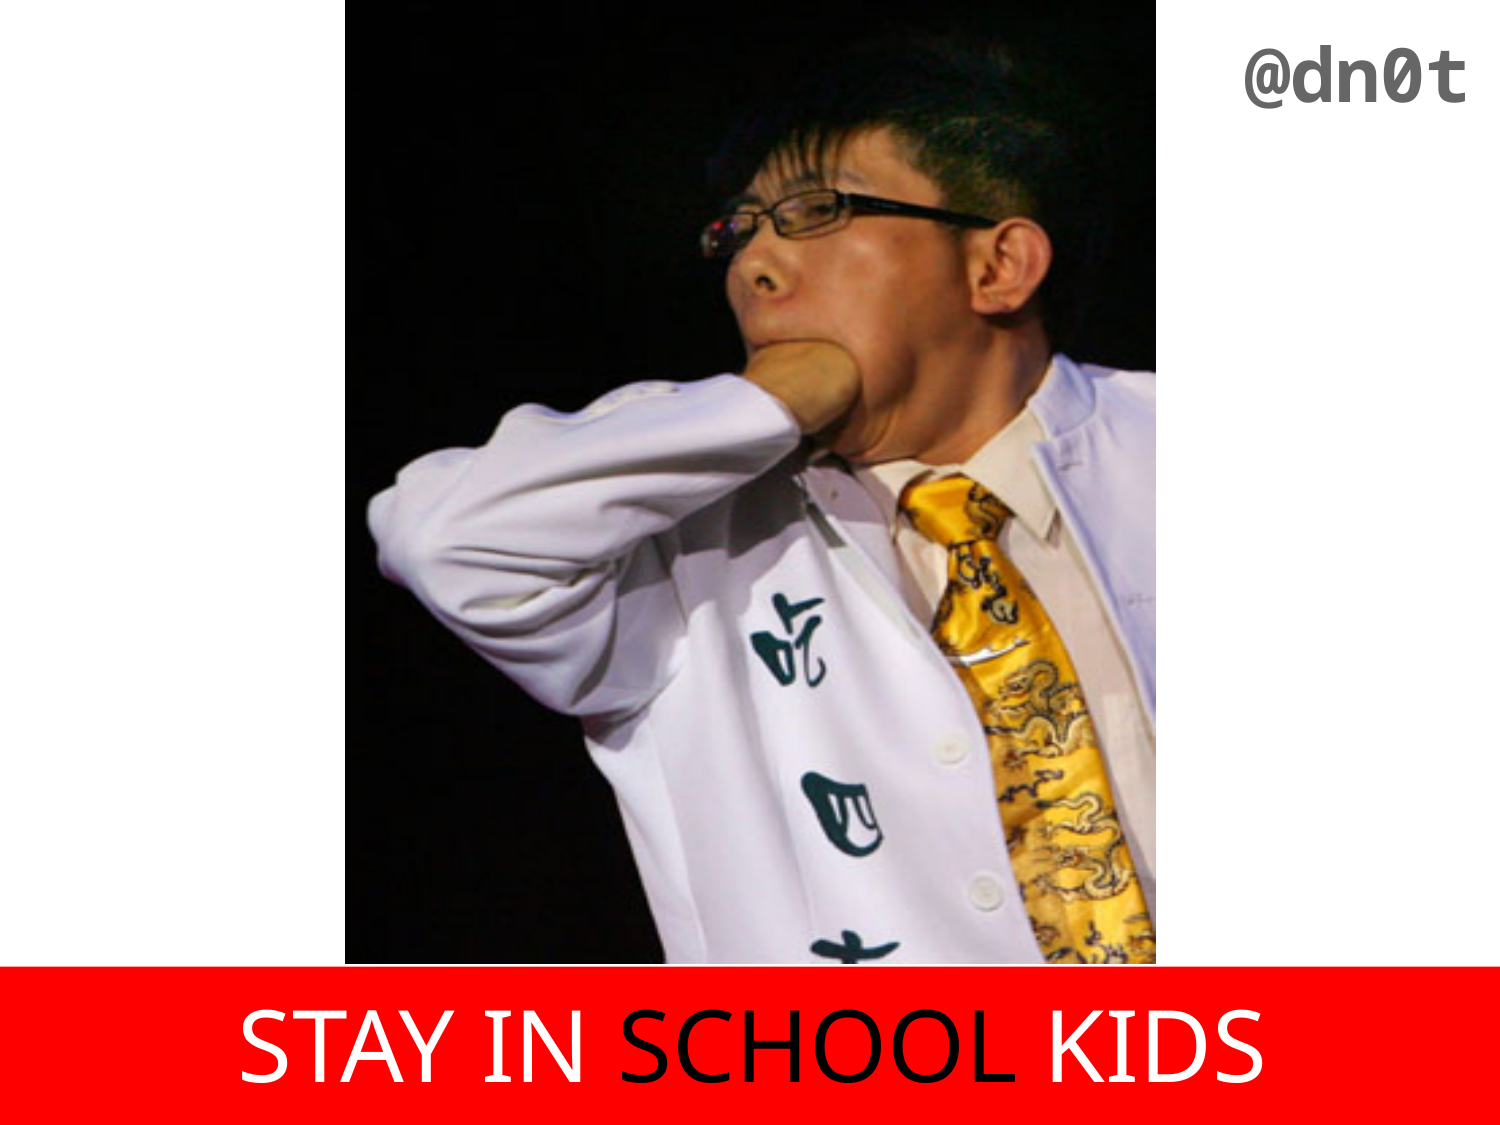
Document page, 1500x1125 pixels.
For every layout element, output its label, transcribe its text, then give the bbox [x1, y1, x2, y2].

picture [345, 0, 1156, 964]
list STAY IN SCHOOL KIDS [28, 974, 1478, 1111]
